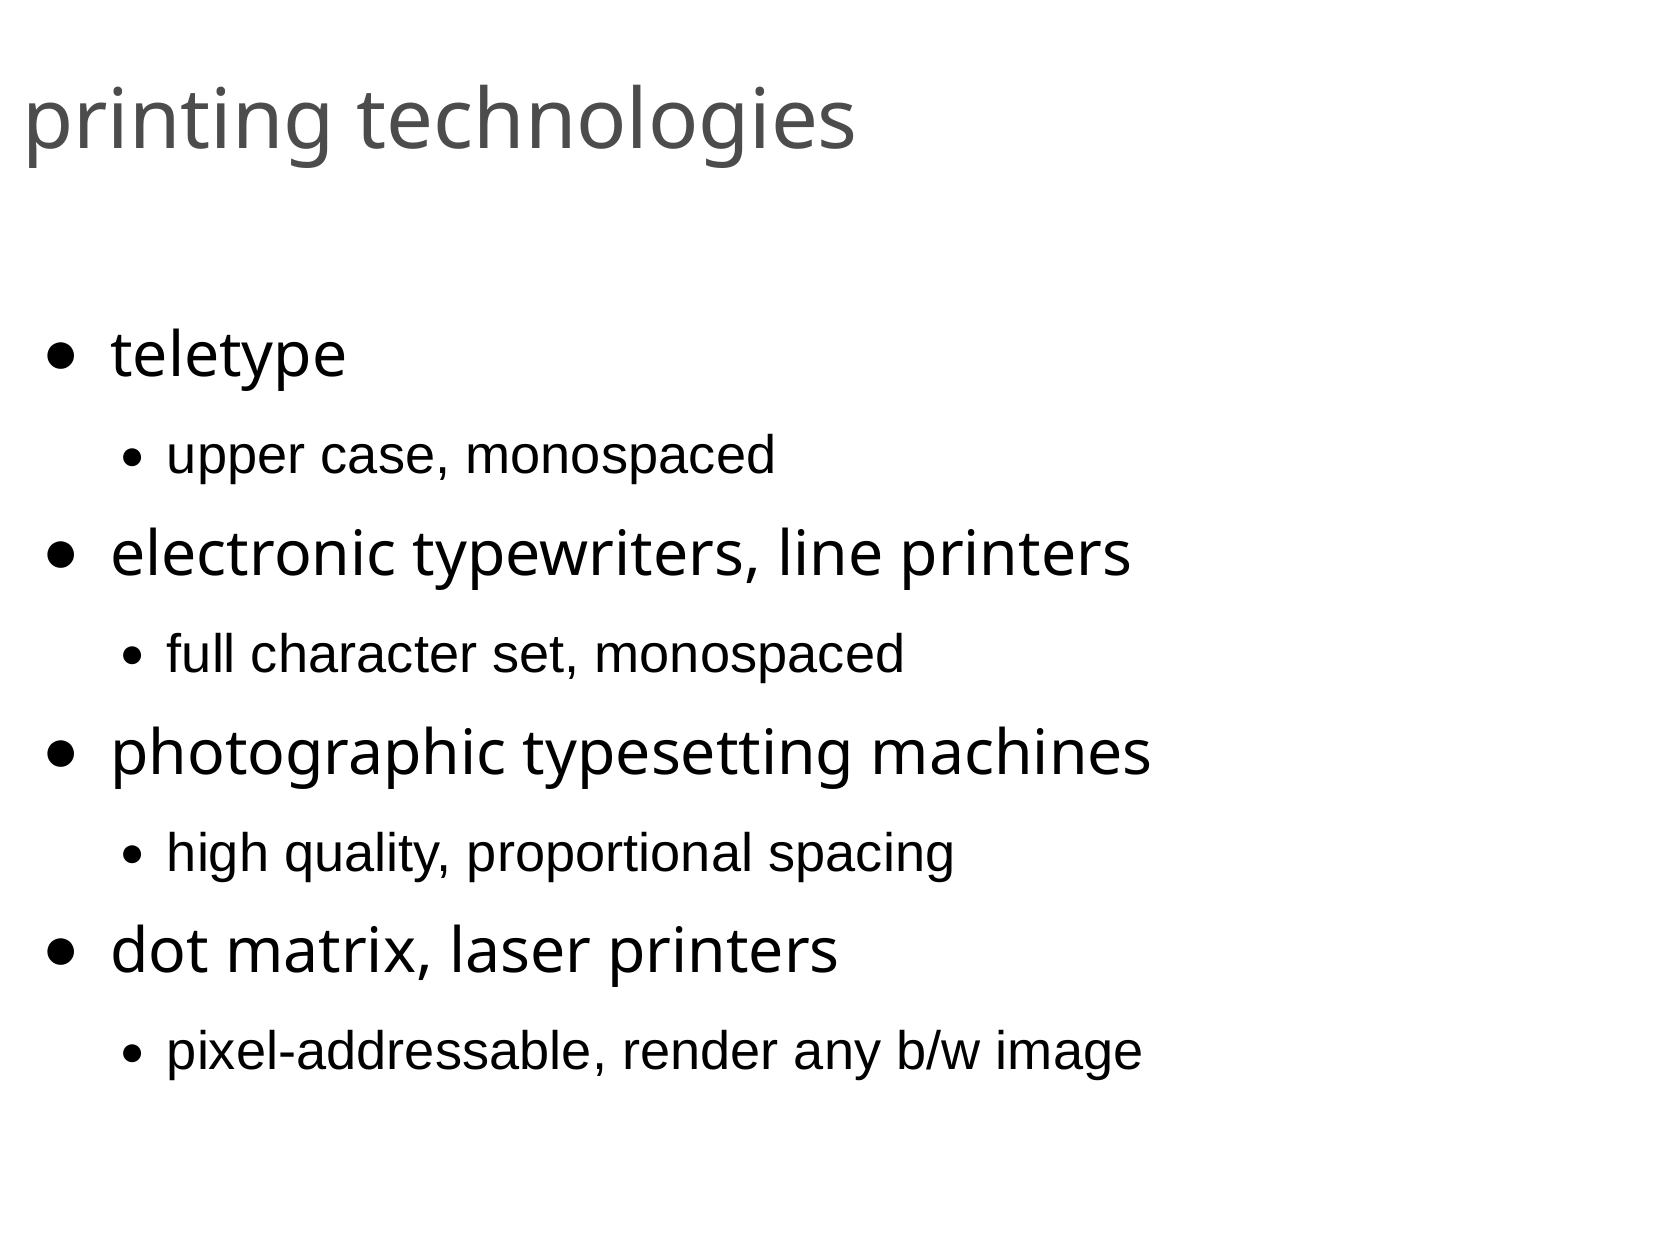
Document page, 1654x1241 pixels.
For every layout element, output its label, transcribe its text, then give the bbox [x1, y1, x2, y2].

list teletype upper case, monospaced electronic typewriters, line printers full character set, monospaced photographic typesetting machines high quality, proportional spacing dot matrix, laser printers pixel-addressable, render any b/w image [25, 233, 1654, 1158]
title printing technologies [22, 19, 1654, 213]
